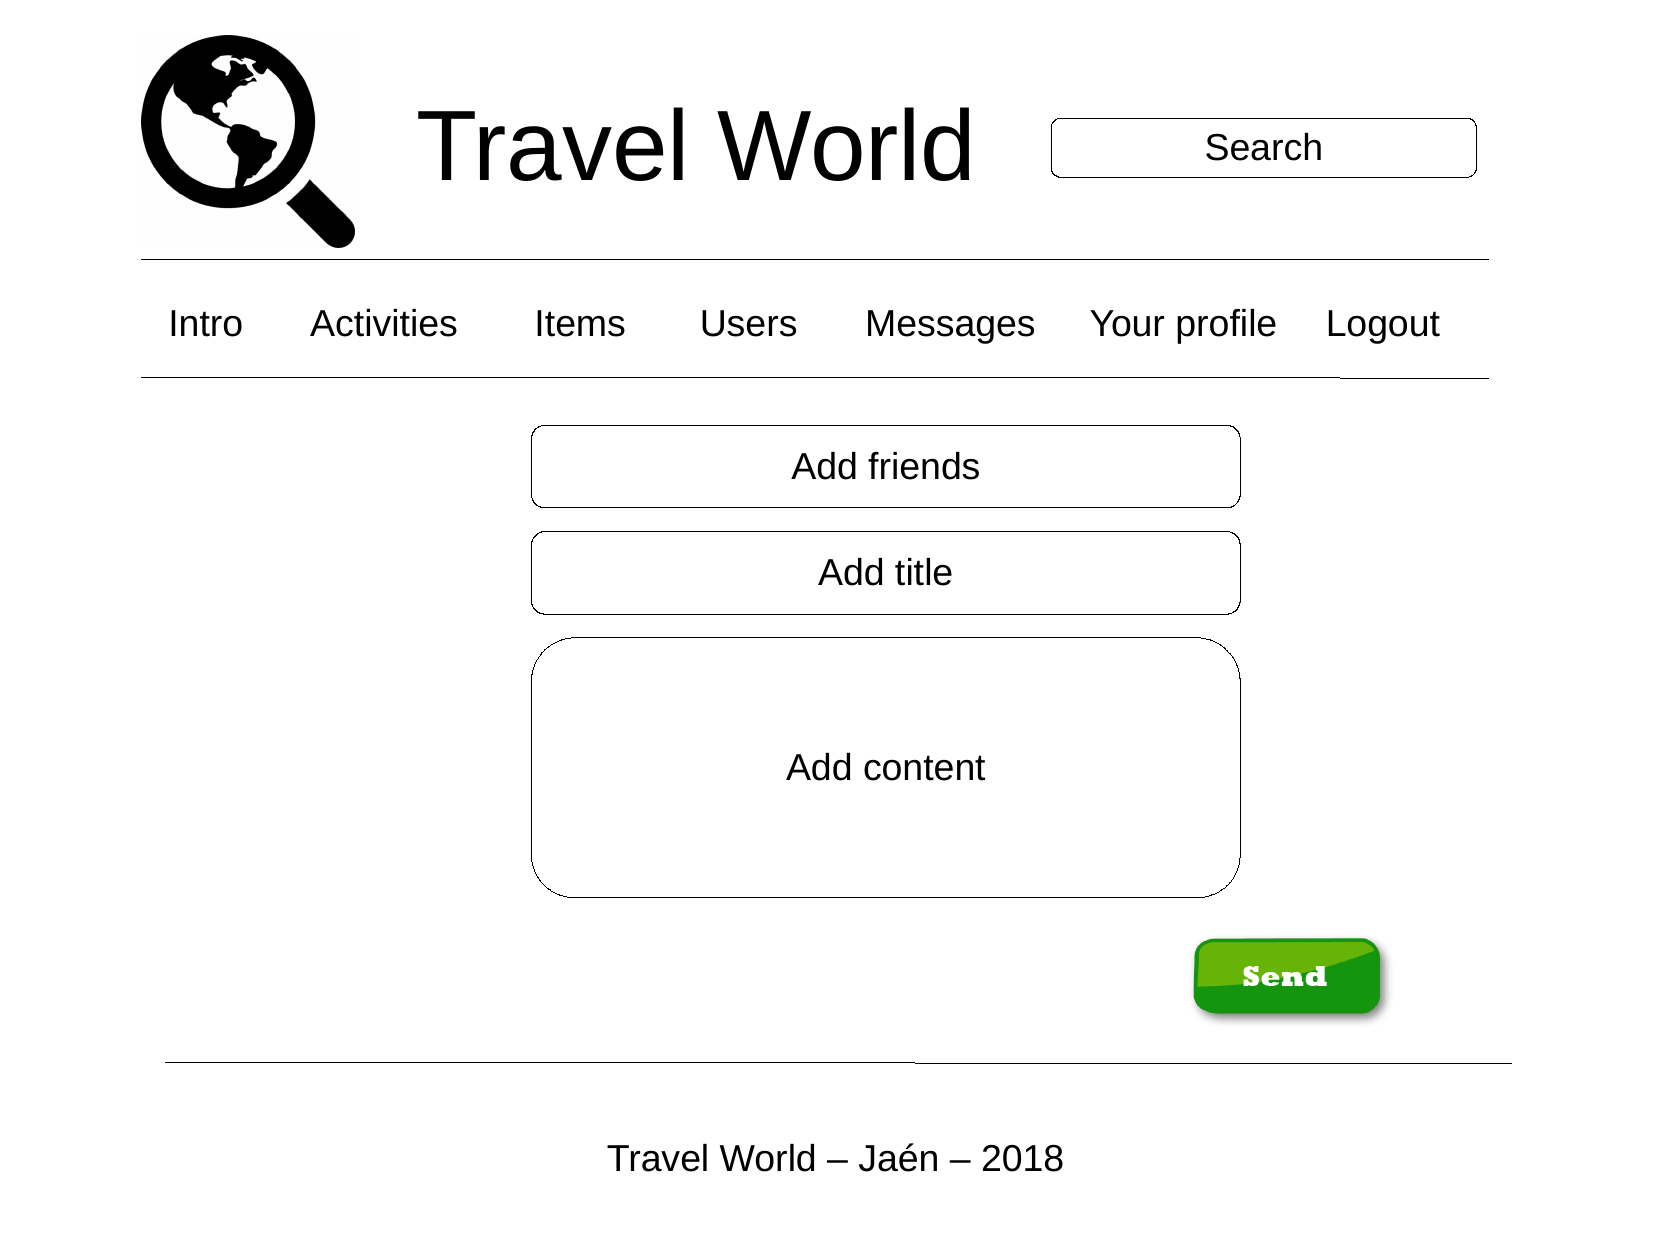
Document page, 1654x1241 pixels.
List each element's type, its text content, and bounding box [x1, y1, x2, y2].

text_box Search [1051, 118, 1477, 178]
text_box Your profile [1074, 295, 1311, 353]
text_box Add content [531, 637, 1241, 898]
text_box Activities [295, 295, 497, 353]
text_box Add friends [531, 425, 1241, 508]
text_box Travel World – Jaén – 2018 [442, 1129, 1222, 1187]
picture [1188, 933, 1394, 1028]
text_box Users [685, 295, 850, 353]
text_box Travel World [401, 82, 1134, 210]
text_box Messages [850, 295, 1074, 353]
text_box Intro [153, 295, 284, 353]
text_box Add title [531, 531, 1241, 615]
text_box Logout [1311, 295, 1477, 353]
text_box Items [519, 295, 650, 353]
picture [141, 35, 355, 249]
